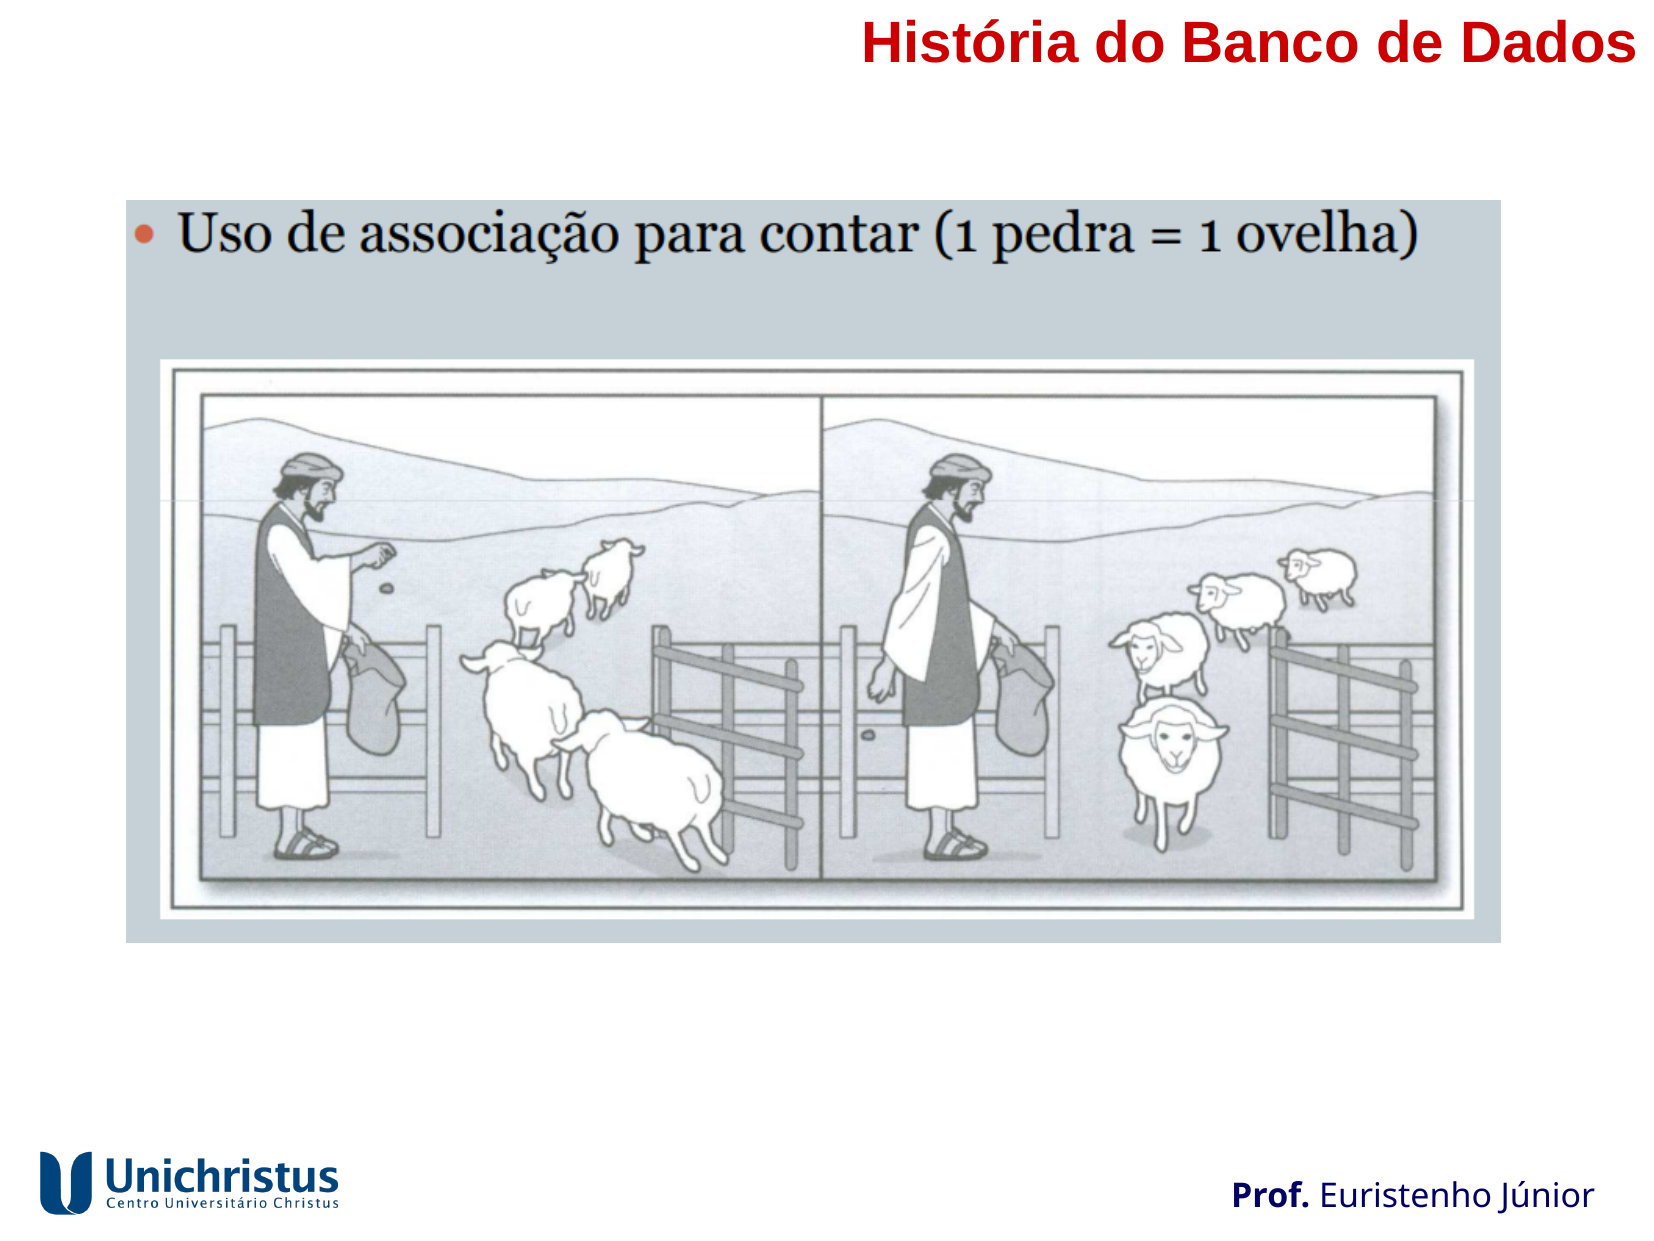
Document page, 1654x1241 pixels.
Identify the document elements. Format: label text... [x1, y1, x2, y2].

picture [126, 200, 1654, 1053]
text_box História do Banco de Dados [846, 2, 1654, 83]
text_box Prof. Euristenho Júnior [1216, 1163, 1654, 1224]
picture [35, 1148, 343, 1217]
